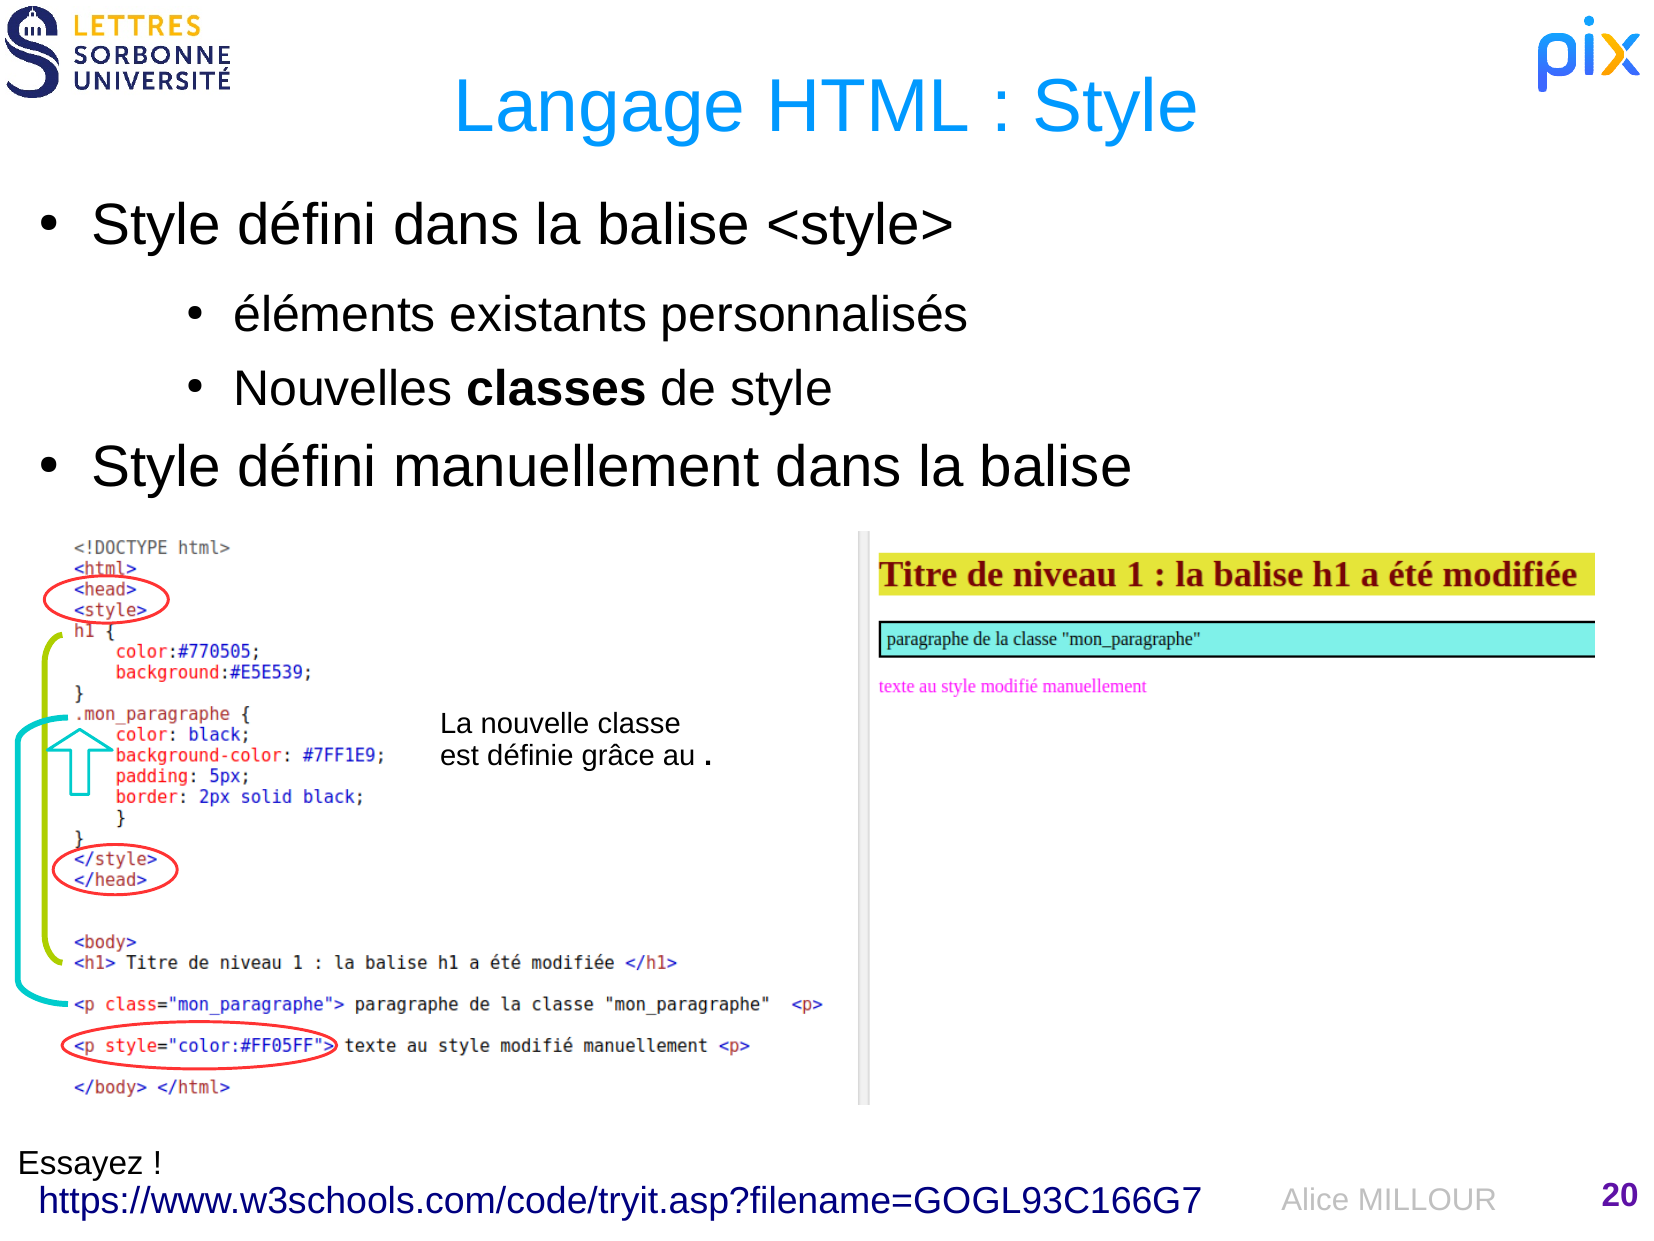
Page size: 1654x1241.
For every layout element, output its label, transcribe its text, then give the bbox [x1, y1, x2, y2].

list Style défini dans la balise <style> éléments existants personnalisés Nouvelles classes de style Style défini manuellement dans la balise [20, 191, 1592, 544]
text_box https://www.w3schools.com/code/tryit.asp?filename=GOGL93C166G7 [23, 1172, 1297, 1241]
picture [5, 6, 82, 98]
picture [66, 531, 1595, 1105]
picture [66, 732, 104, 792]
picture [66, 578, 166, 621]
text_box Essayez ! [2, 1136, 296, 1191]
picture [66, 846, 175, 893]
text_box La nouvelle classe est définie grâce au . [425, 699, 742, 780]
picture [66, 1024, 334, 1067]
title Langage HTML : Style [82, 2, 1571, 191]
